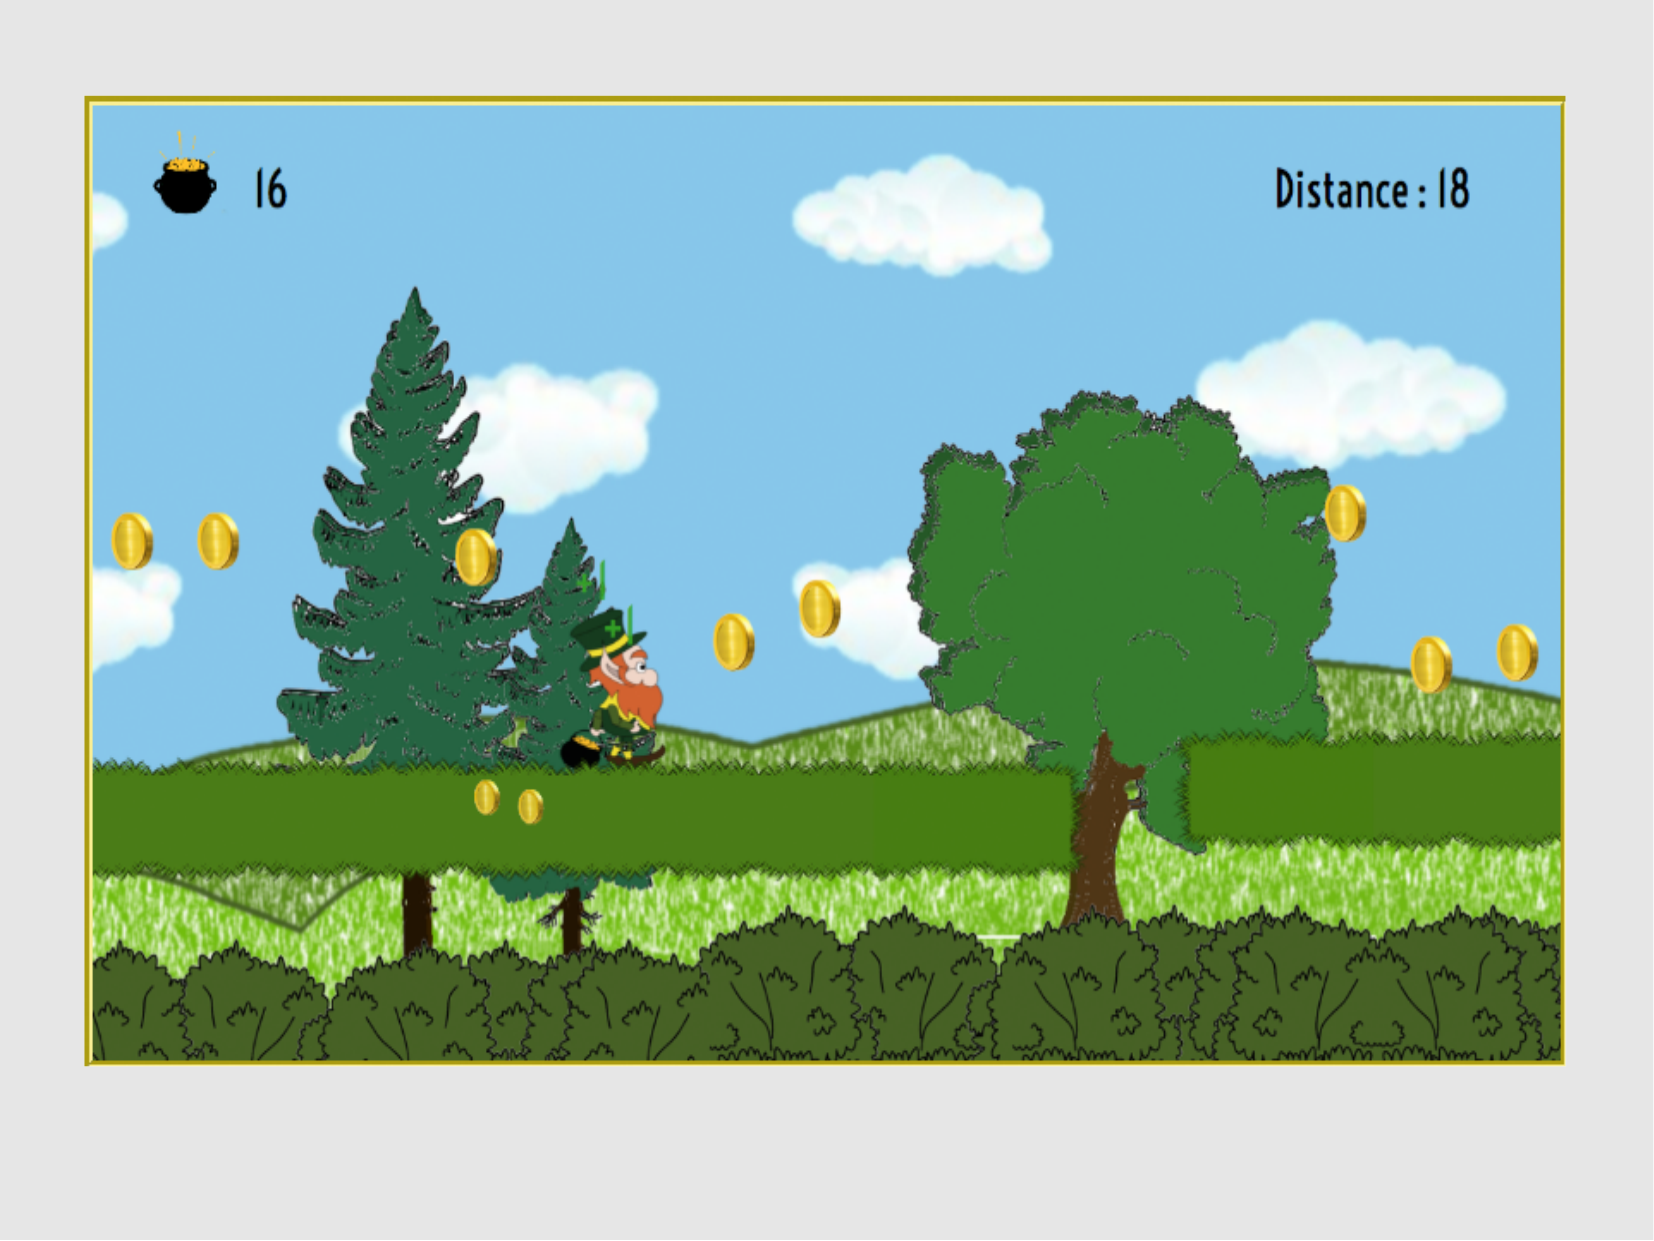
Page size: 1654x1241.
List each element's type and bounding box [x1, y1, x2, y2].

picture [0, 0, 1654, 1087]
